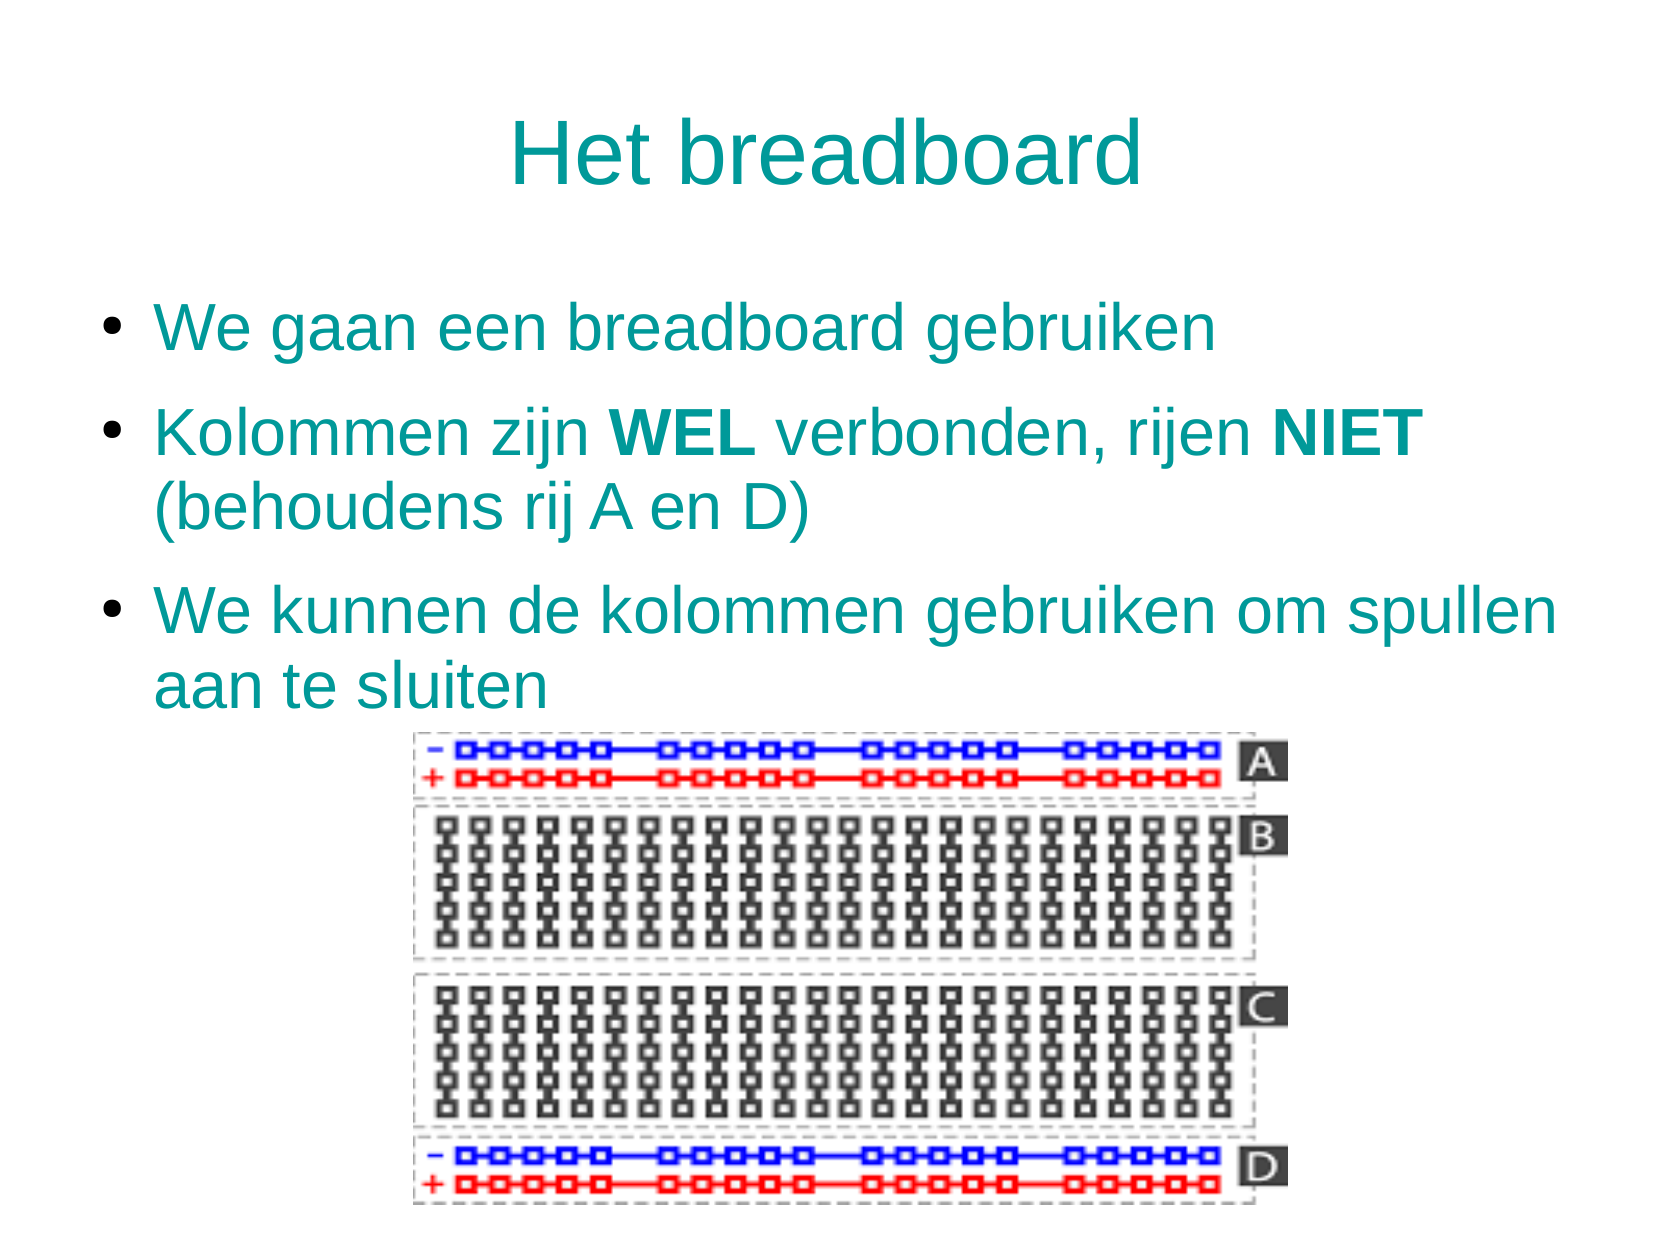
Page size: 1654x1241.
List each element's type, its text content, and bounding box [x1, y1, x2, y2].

picture [413, 732, 1288, 1205]
title Het breadboard [82, 49, 1571, 257]
list We gaan een breadboard gebruiken Kolommen zijn WEL verbonden, rijen NIET (behoudens rij A en D) We kunnen de kolommen gebruiken om spullen aan te sluiten [82, 290, 1571, 1010]
